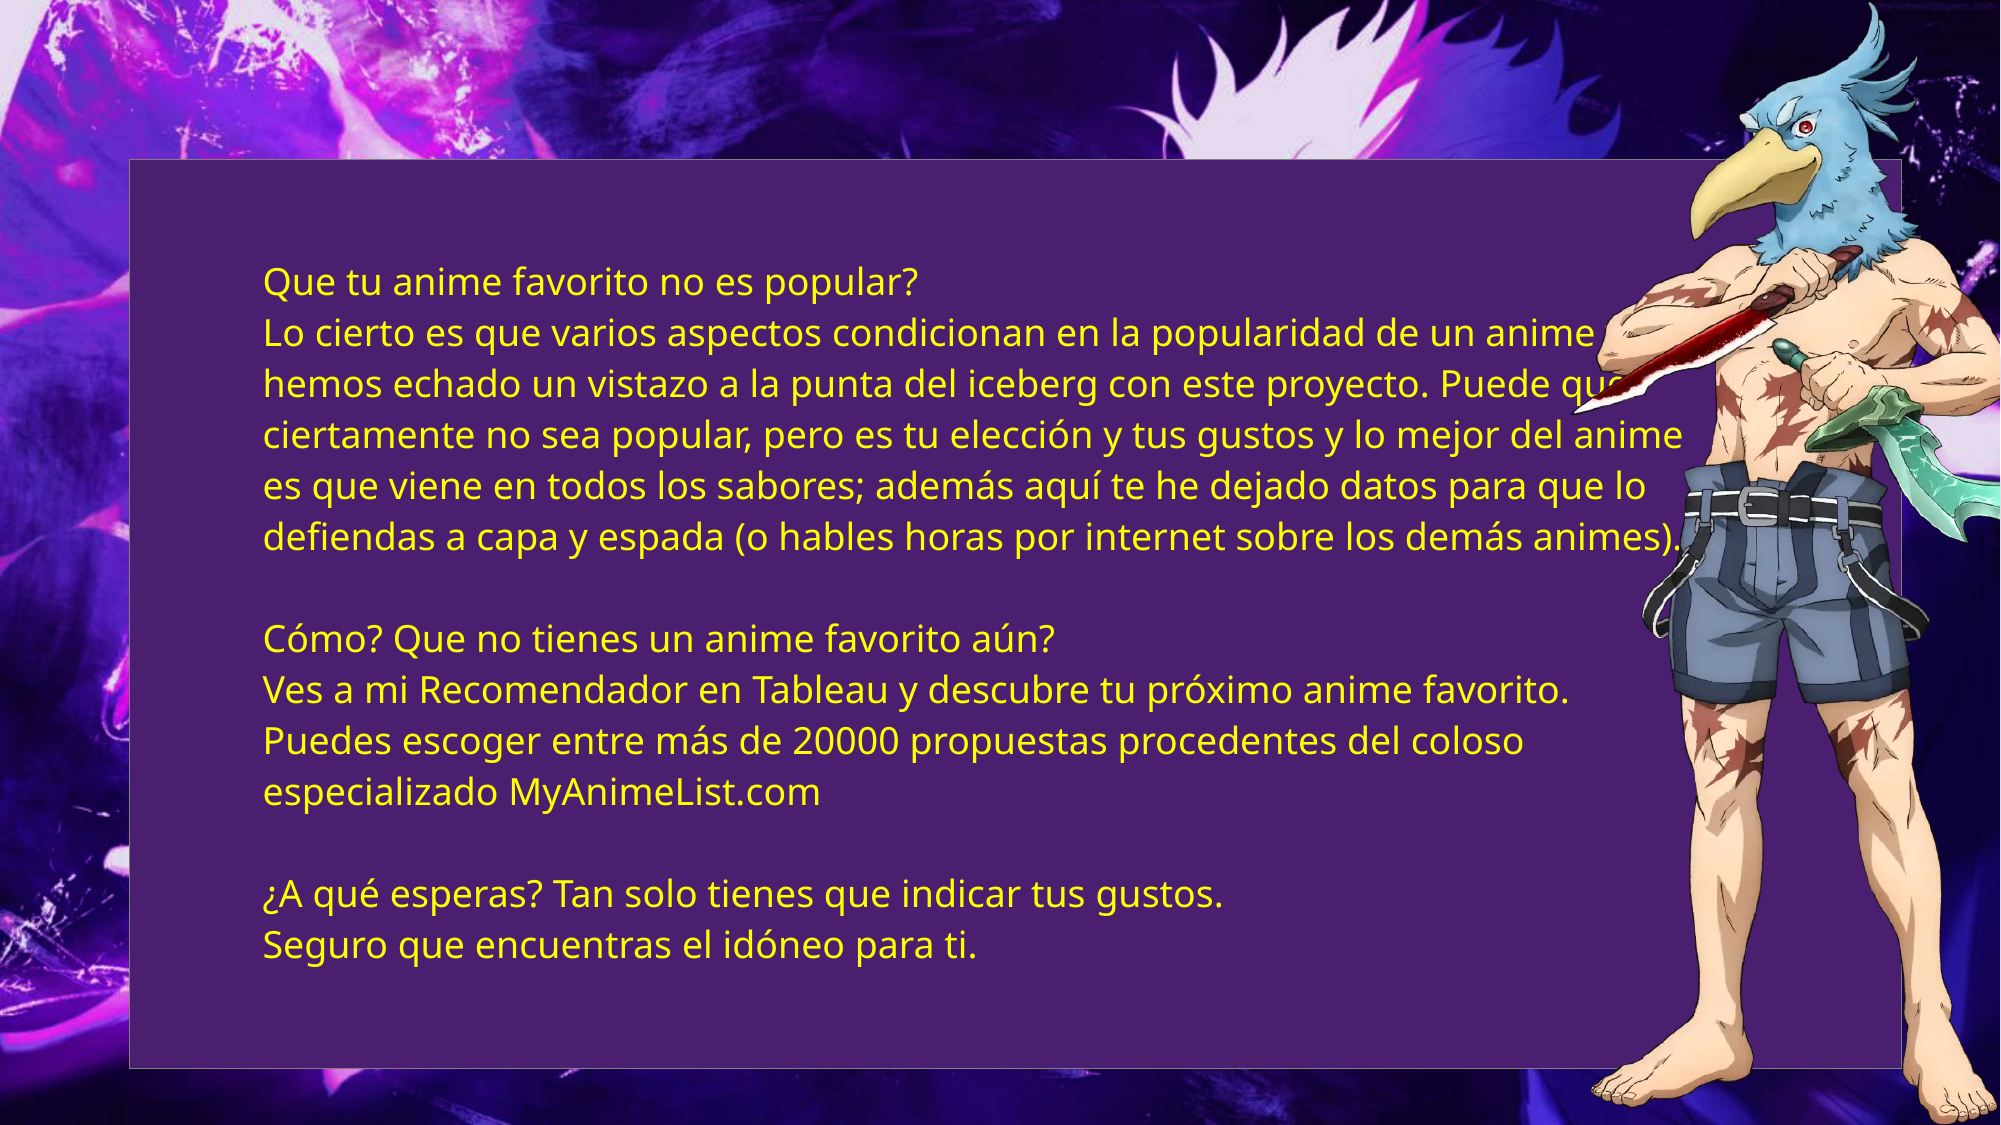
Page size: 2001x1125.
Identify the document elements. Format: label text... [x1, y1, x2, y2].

text_box [129, 159, 1500, 1069]
picture [0, 0, 2001, 1125]
text_box Que tu anime favorito no es popular? Lo cierto es que varios aspectos condicionan en la popularidad de un anime y hemos echado un vistazo a la punta del iceberg con este proyecto. Puede que ciertamente no sea popular, pero es tu elección y tus gustos y lo mejor del anime es que viene en todos los sabores; además aquí te he dejado datos para que lo defiendas a capa y espada (o hables horas por internet sobre los demás animes). Cómo? Que no tienes un anime favorito aún? Ves a mi Recomendador en Tableau y descubre tu próximo anime favorito. Puedes escoger entre más de 20000 propuestas procedentes del coloso especializado MyAnimeList.com ¿A qué esperas? Tan solo tienes que indicar tus gustos. Seguro que encuentras el idóneo para ti. [248, 248, 1500, 918]
